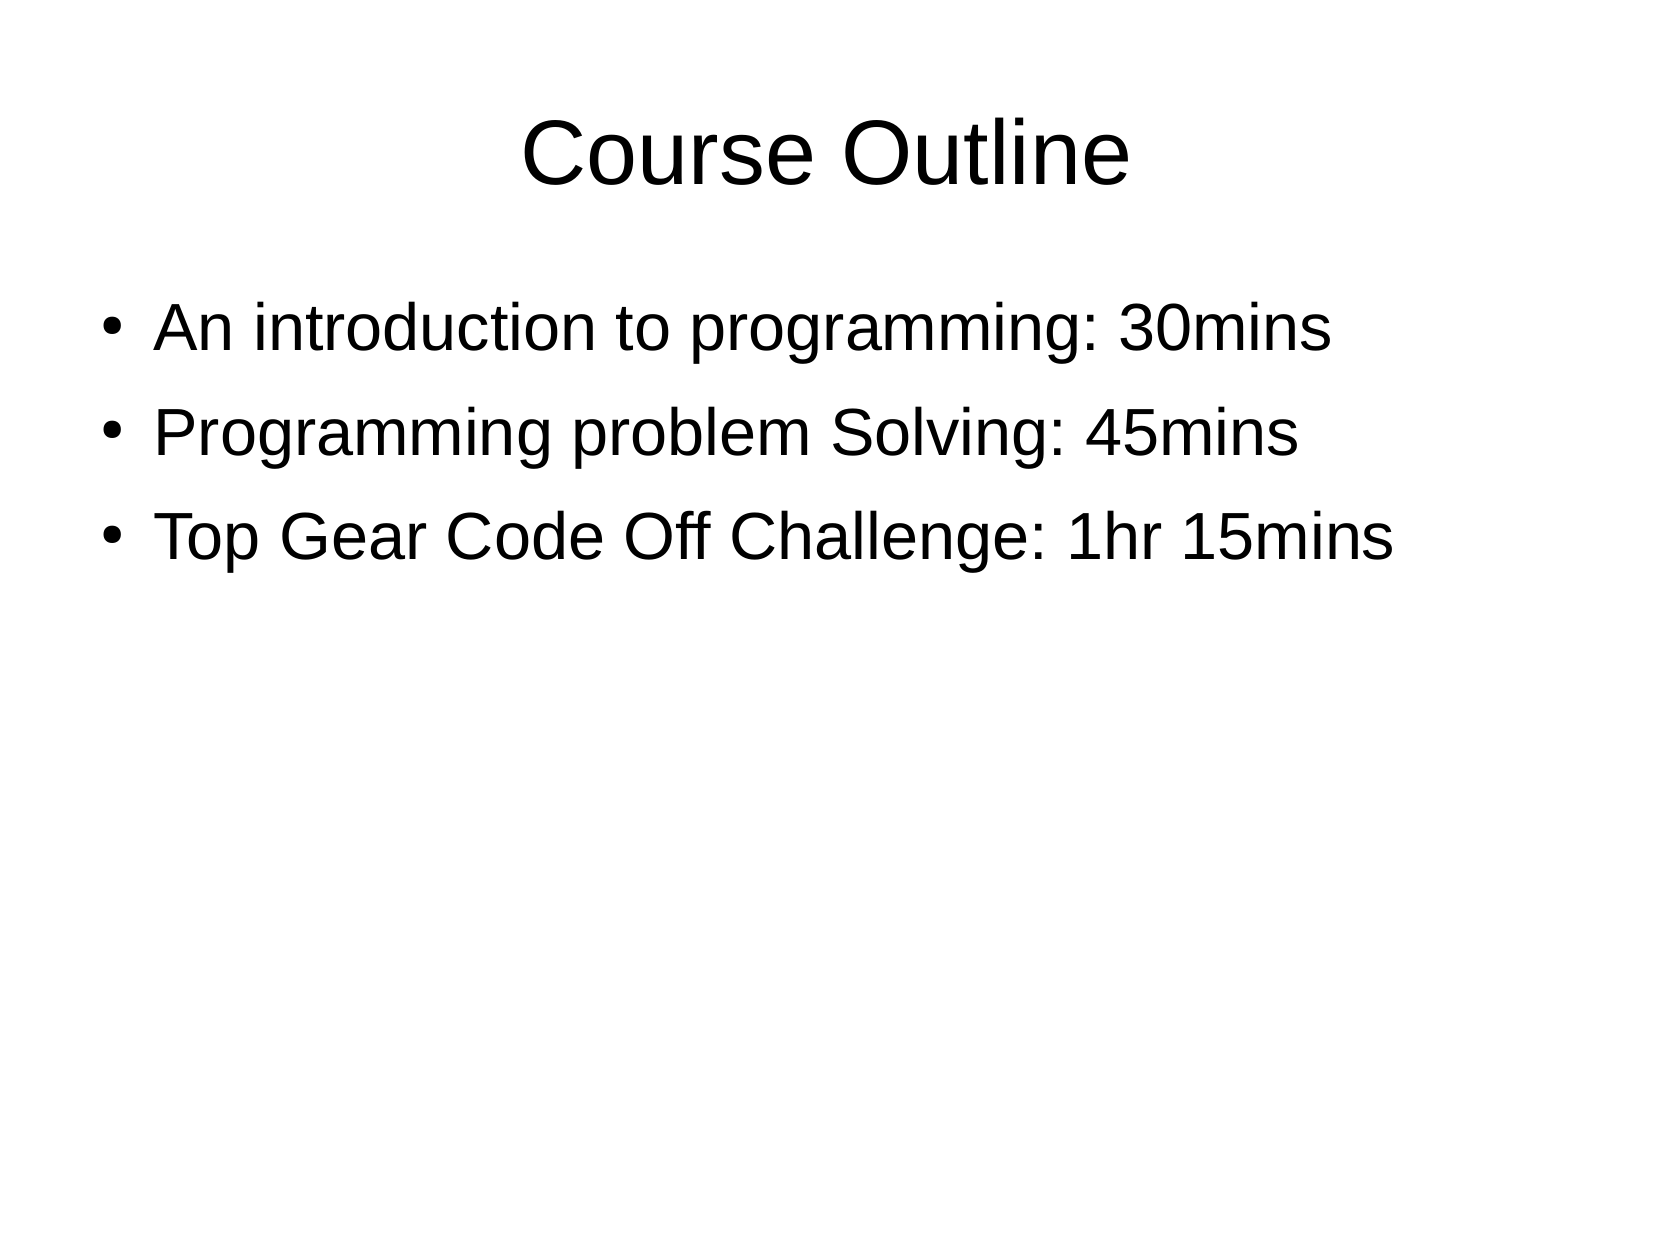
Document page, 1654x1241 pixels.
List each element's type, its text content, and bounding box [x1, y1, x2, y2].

list An introduction to programming: 30mins Programming problem Solving: 45mins Top Gear Code Off Challenge: 1hr 15mins [82, 290, 1571, 1010]
title Course Outline [82, 49, 1571, 257]
